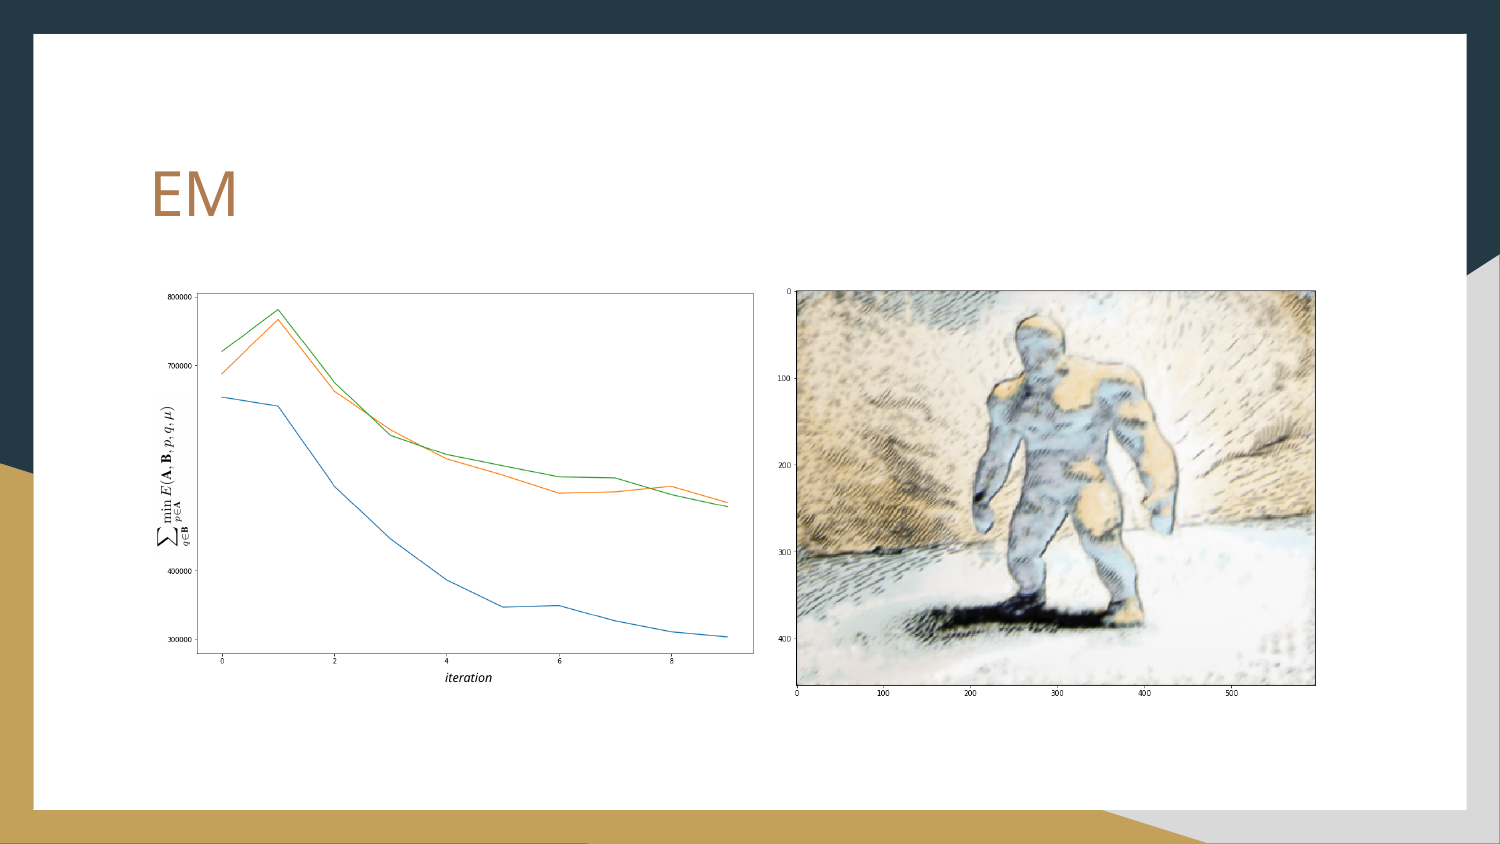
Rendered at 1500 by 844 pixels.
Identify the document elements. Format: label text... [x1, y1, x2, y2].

picture [772, 283, 1322, 703]
title EM [134, 138, 1366, 296]
picture [151, 286, 759, 669]
text_box iteration [368, 655, 570, 687]
